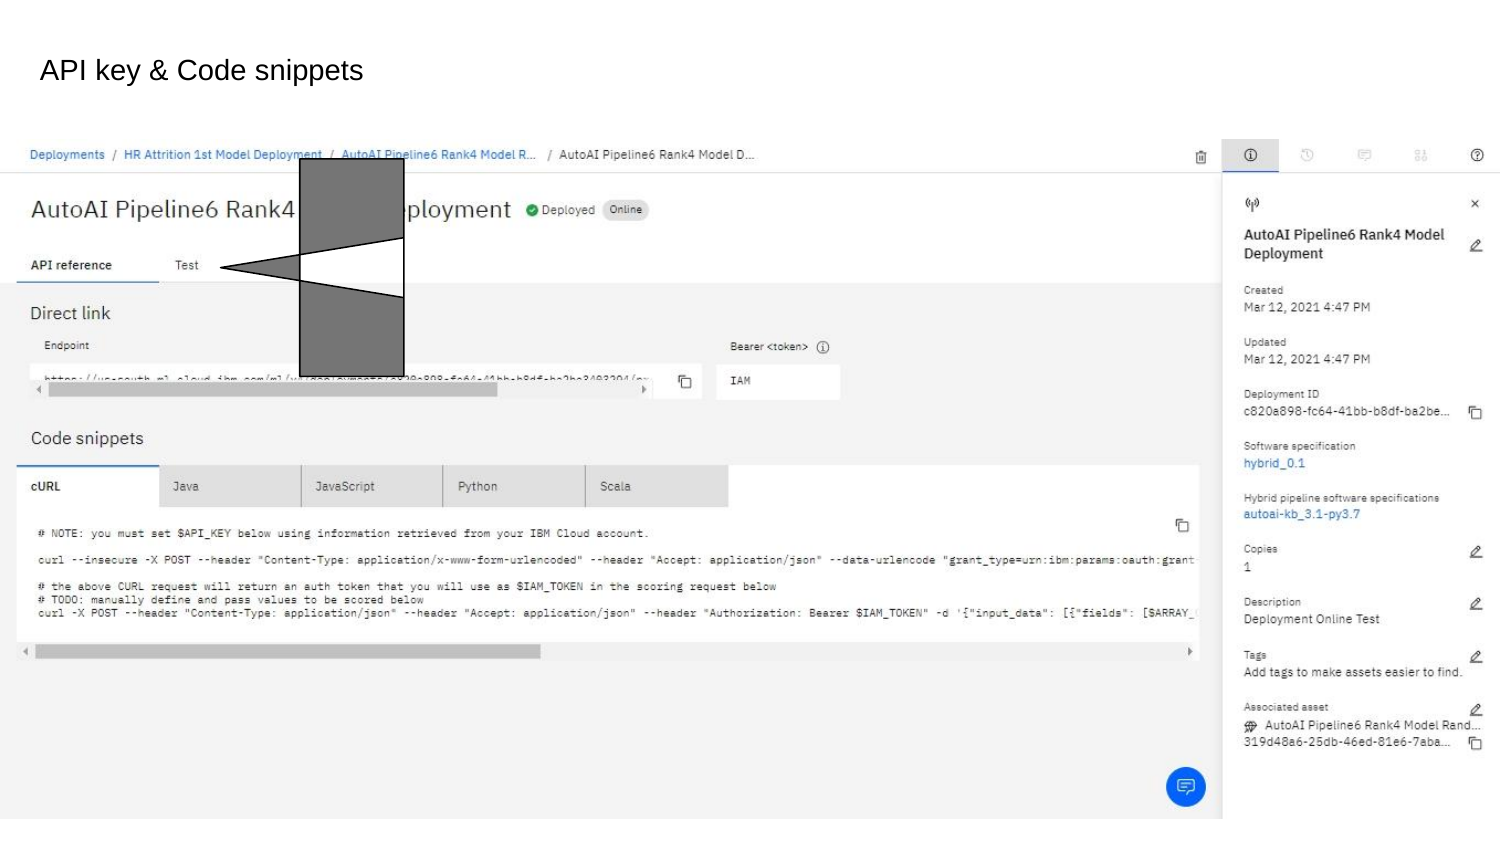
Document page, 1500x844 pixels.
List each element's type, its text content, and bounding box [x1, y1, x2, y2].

title API key & Code snippets [24, 36, 1423, 139]
text_box [220, 158, 404, 377]
picture [0, 139, 1500, 819]
